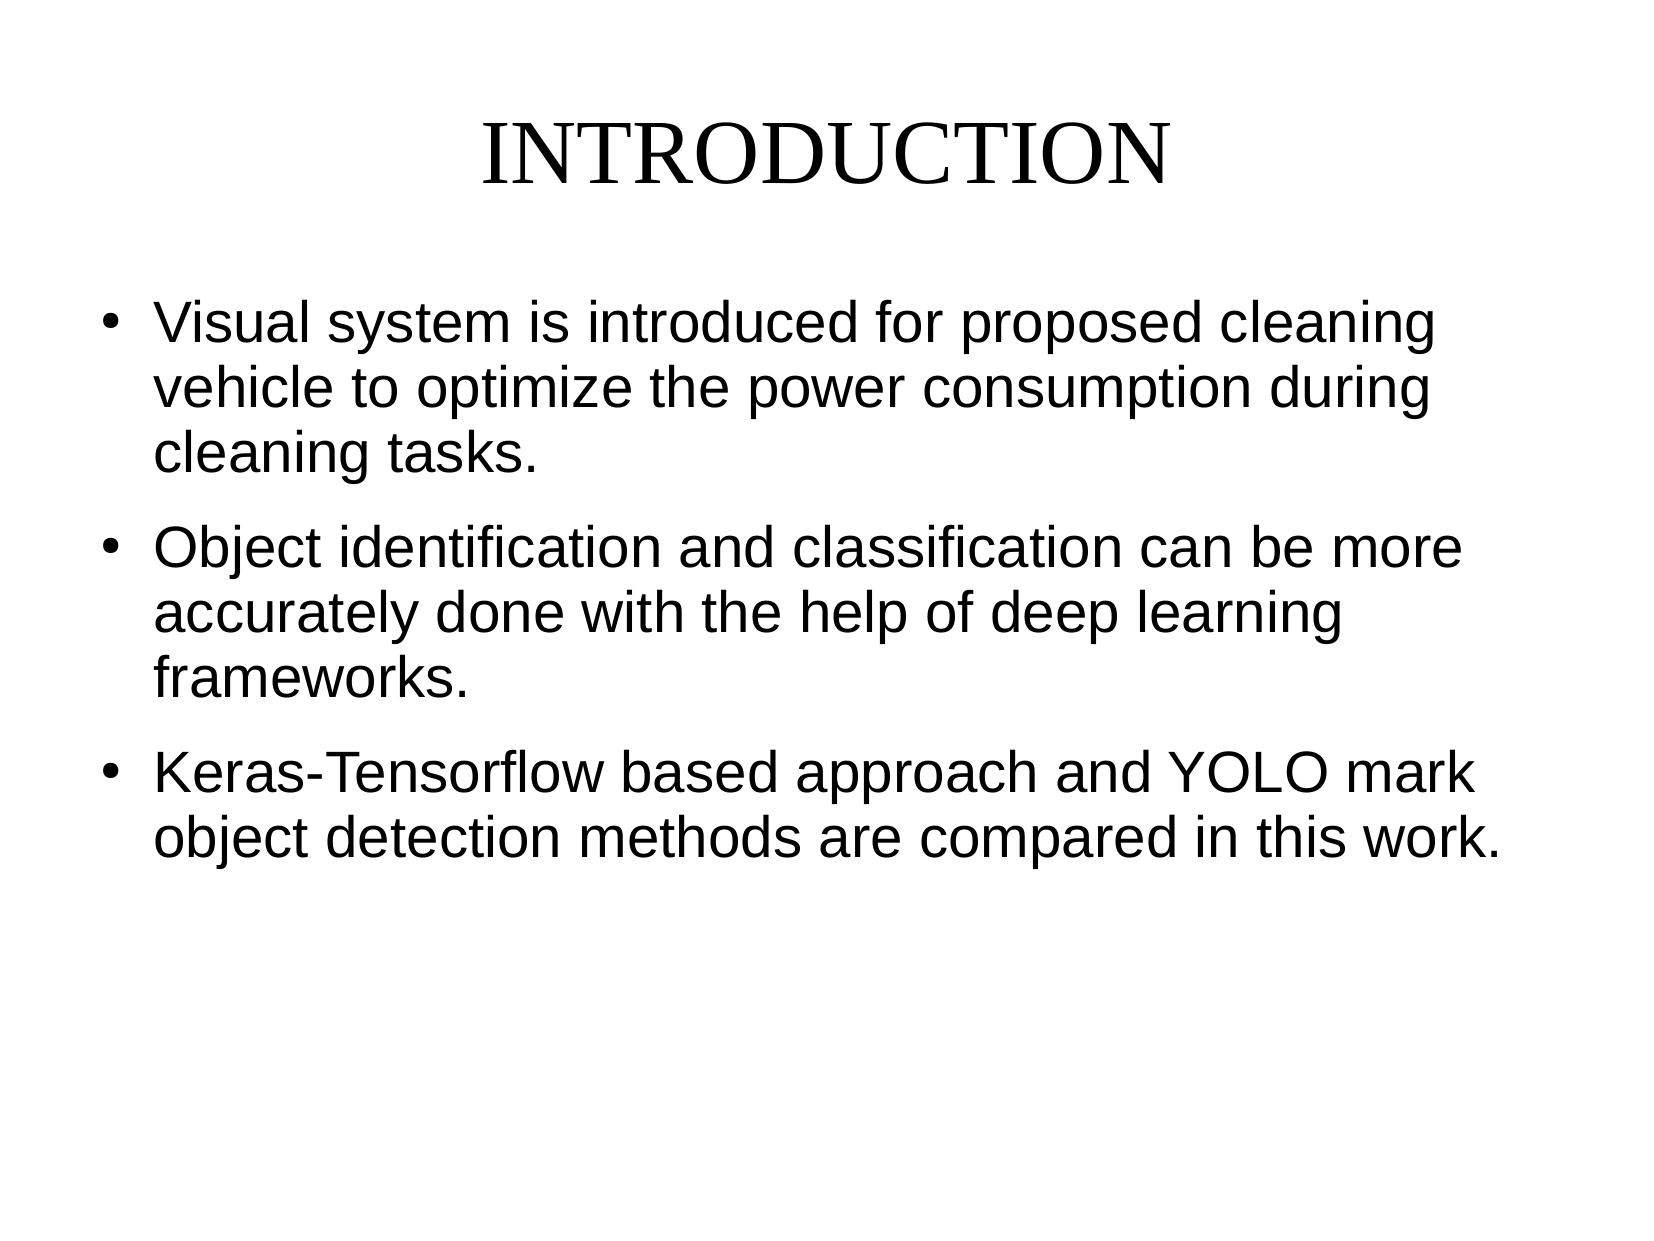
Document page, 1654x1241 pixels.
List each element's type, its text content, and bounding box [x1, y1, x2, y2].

title INTRODUCTION [82, 49, 1571, 257]
list Visual system is introduced for proposed cleaning vehicle to optimize the power consumption during cleaning tasks. Object identification and classification can be more accurately done with the help of deep learning frameworks. Keras-Tensorflow based approach and YOLO mark object detection methods are compared in this work. [82, 290, 1571, 1010]
